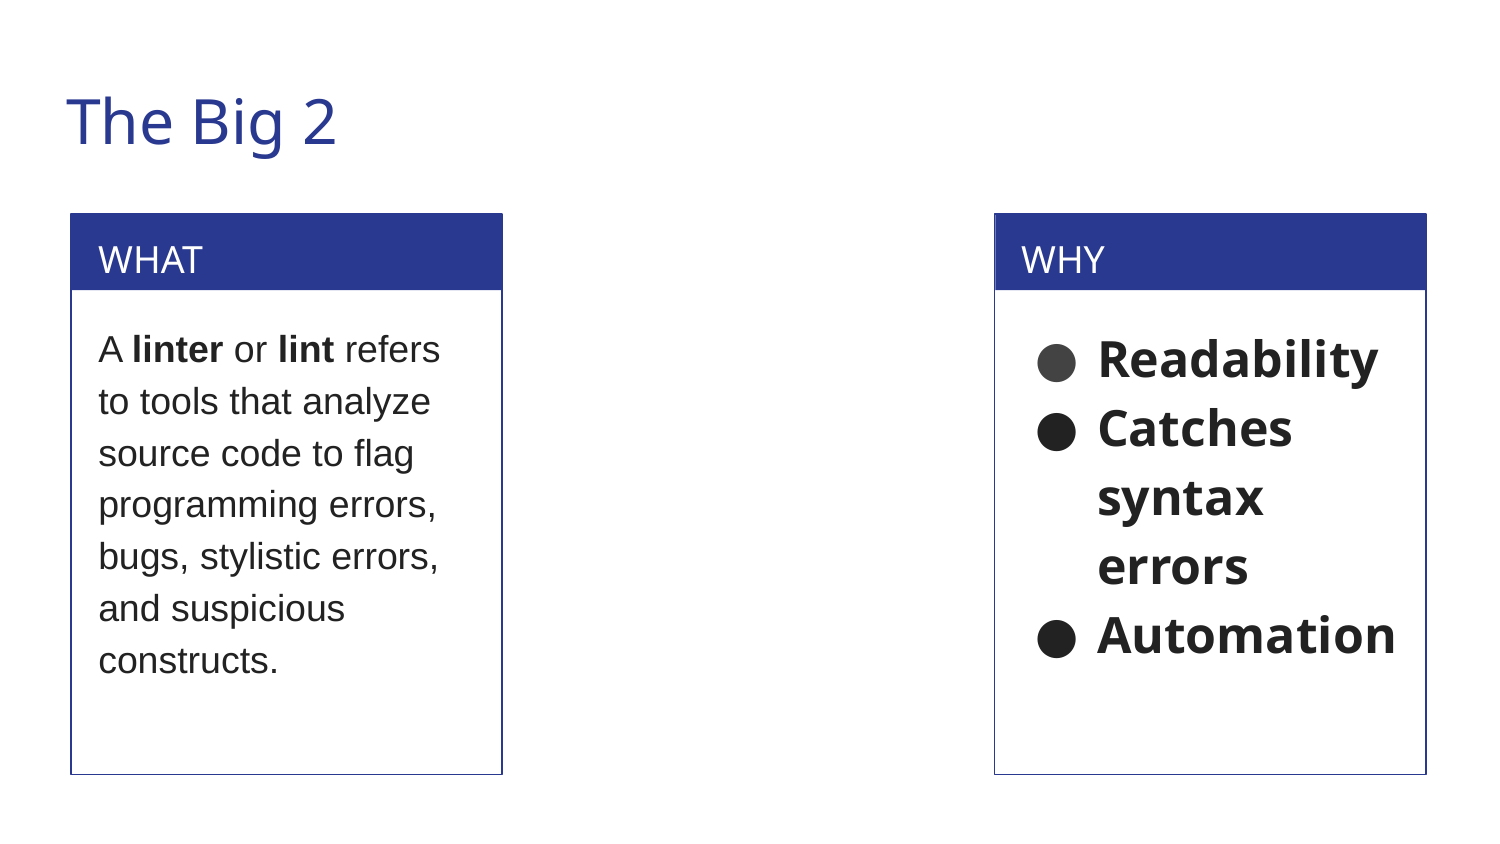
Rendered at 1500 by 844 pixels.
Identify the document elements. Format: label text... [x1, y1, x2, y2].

title The Big 2 [51, 67, 1449, 167]
list Readability Catches syntax errors Automation [1007, 303, 1414, 762]
list A linter or lint refers to tools that analyze source code to flag programming errors, bugs, stylistic errors, and suspicious constructs. [83, 303, 490, 762]
list WHAT [83, 214, 493, 290]
text_box [72, 215, 501, 291]
list WHY [1006, 214, 1416, 290]
text_box [995, 215, 1425, 291]
